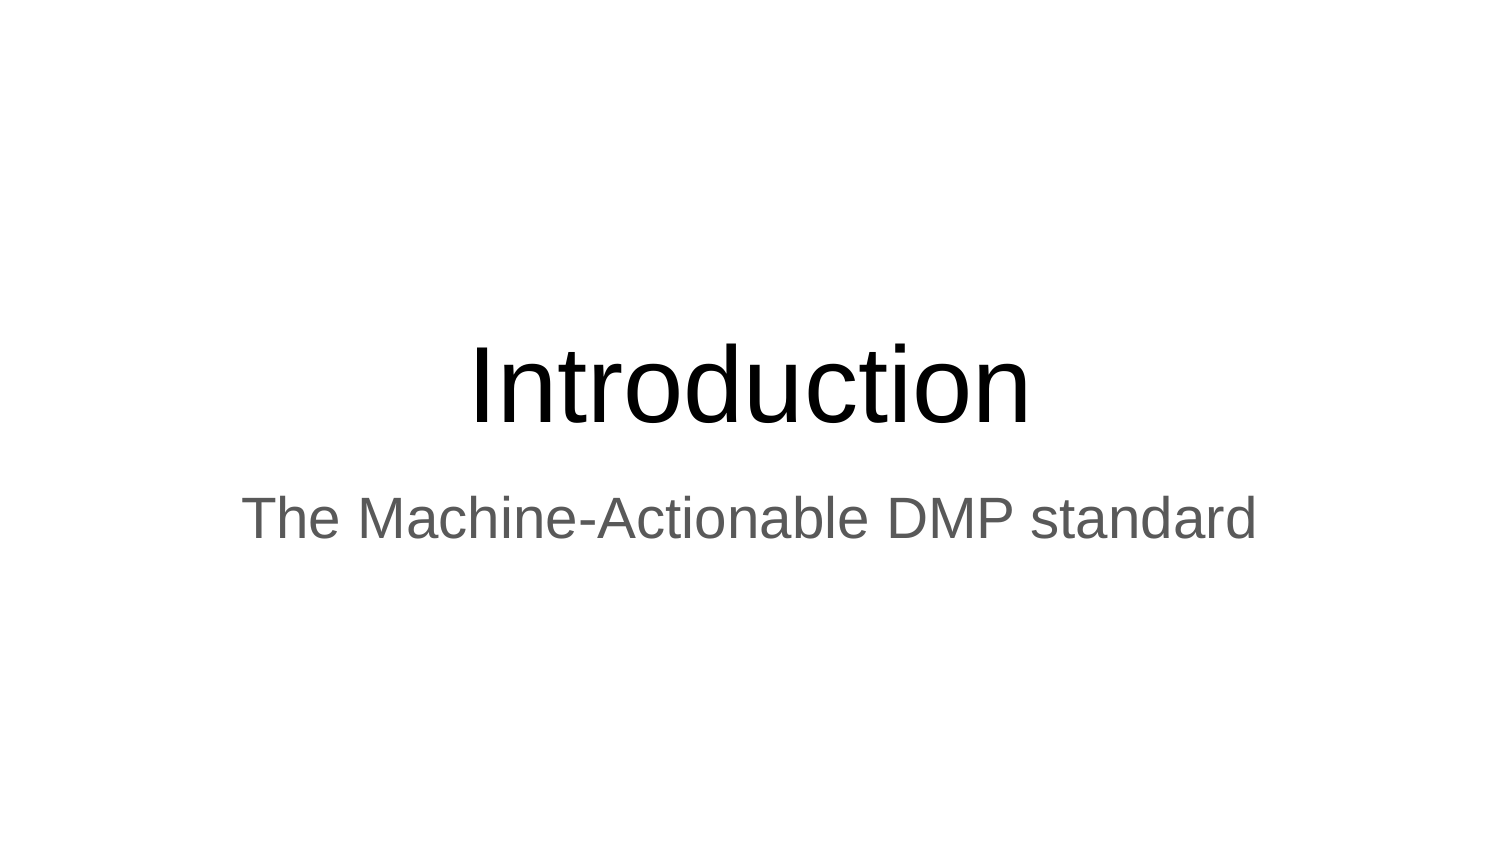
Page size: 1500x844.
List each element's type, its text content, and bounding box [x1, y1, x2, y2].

title Introduction [51, 122, 1449, 459]
subtitle The Machine-Actionable DMP standard [51, 464, 1449, 595]
